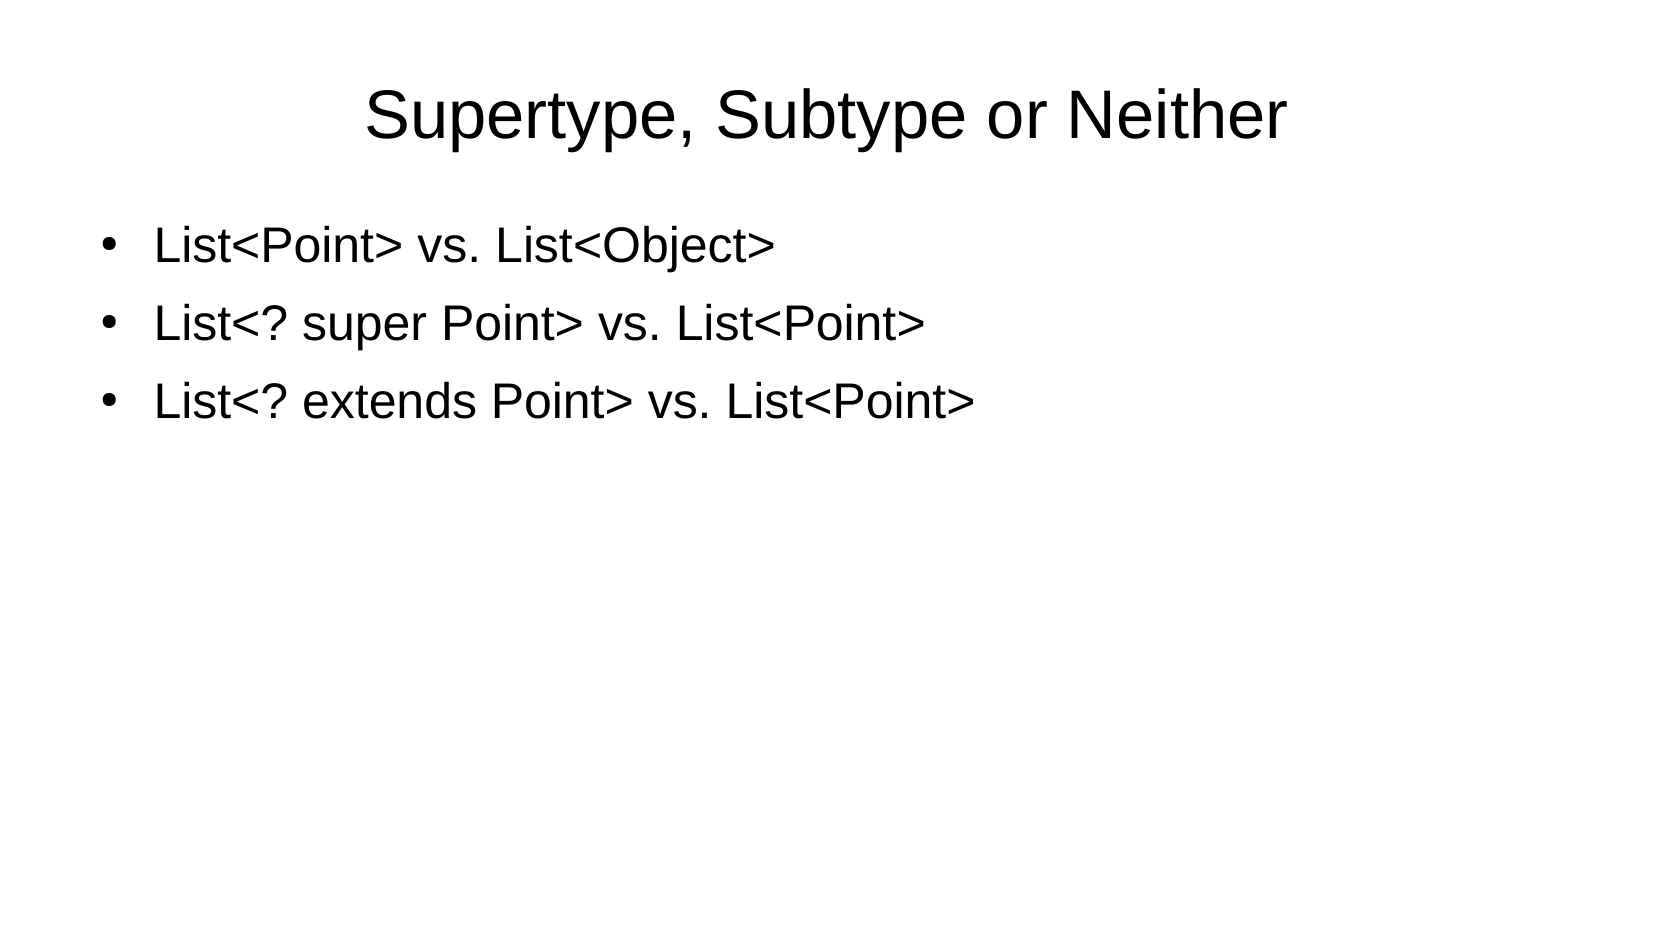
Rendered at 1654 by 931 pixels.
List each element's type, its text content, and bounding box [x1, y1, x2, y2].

title Supertype, Subtype or Neither [82, 37, 1571, 193]
list List<Point> vs. List<Object> List<? super Point> vs. List<Point> List<? extends Point> vs. List<Point> [82, 217, 1571, 758]
